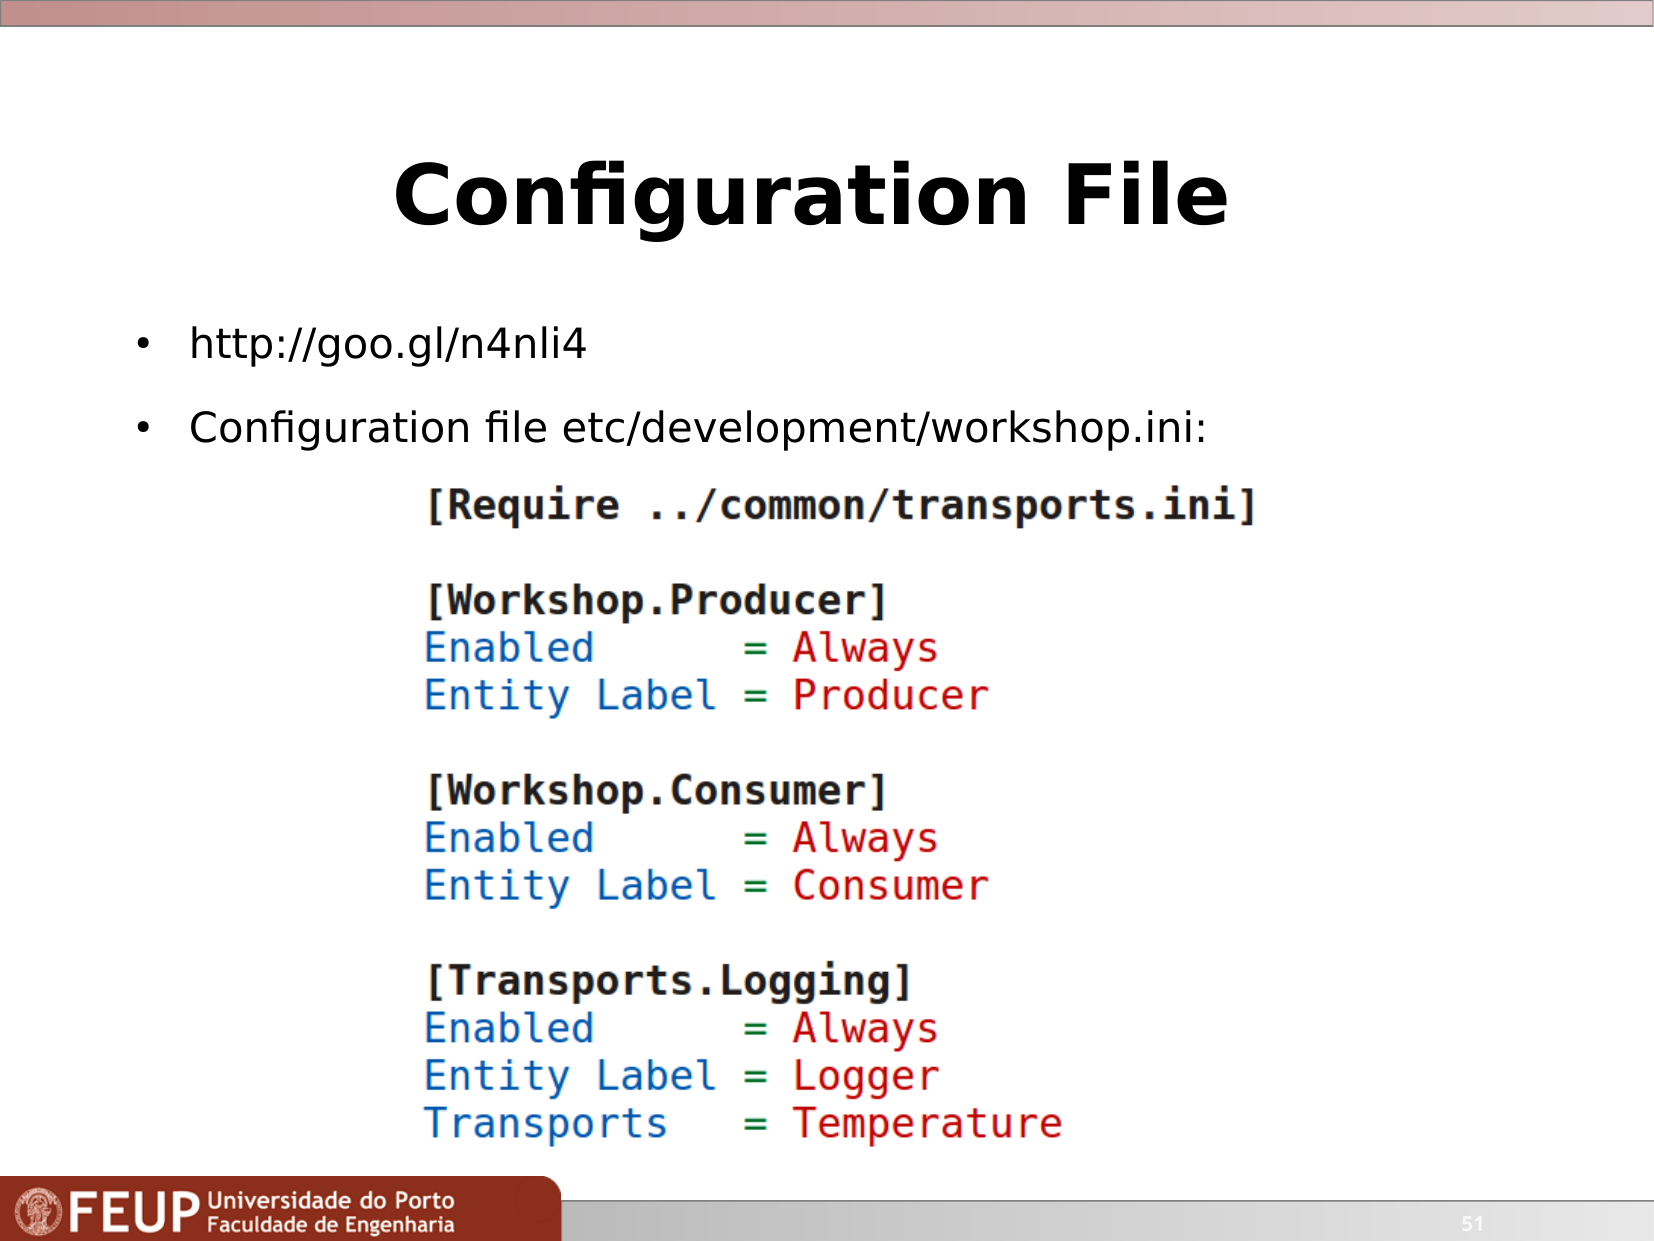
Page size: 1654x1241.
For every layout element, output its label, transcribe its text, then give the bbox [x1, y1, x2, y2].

picture [420, 481, 1266, 1153]
list http://goo.gl/n4nli4 Configuration file etc/development/workshop.ini: [118, 319, 1571, 466]
picture [0, 1176, 561, 1241]
title Configuration File [118, 112, 1506, 281]
